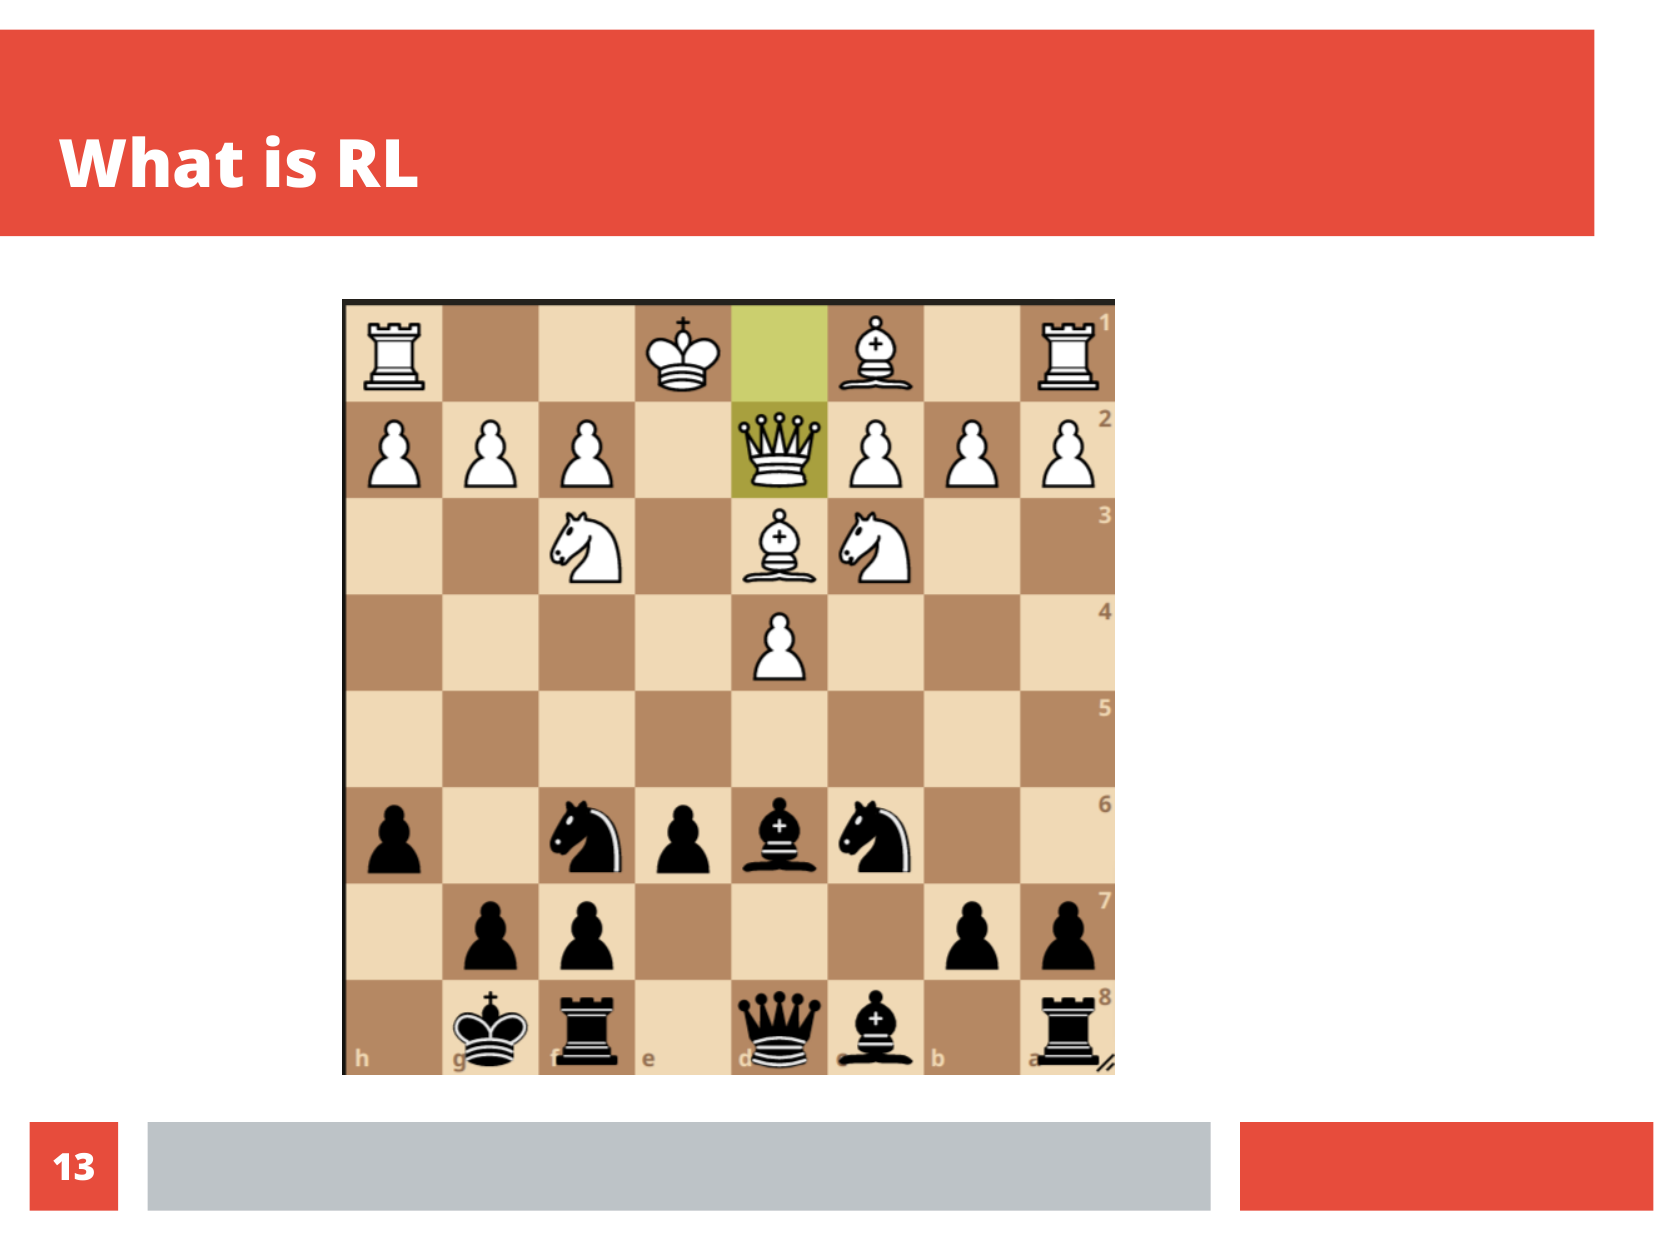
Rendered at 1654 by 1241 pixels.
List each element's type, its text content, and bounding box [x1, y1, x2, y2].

picture [342, 299, 1115, 1075]
title What is RL [59, 59, 1595, 207]
